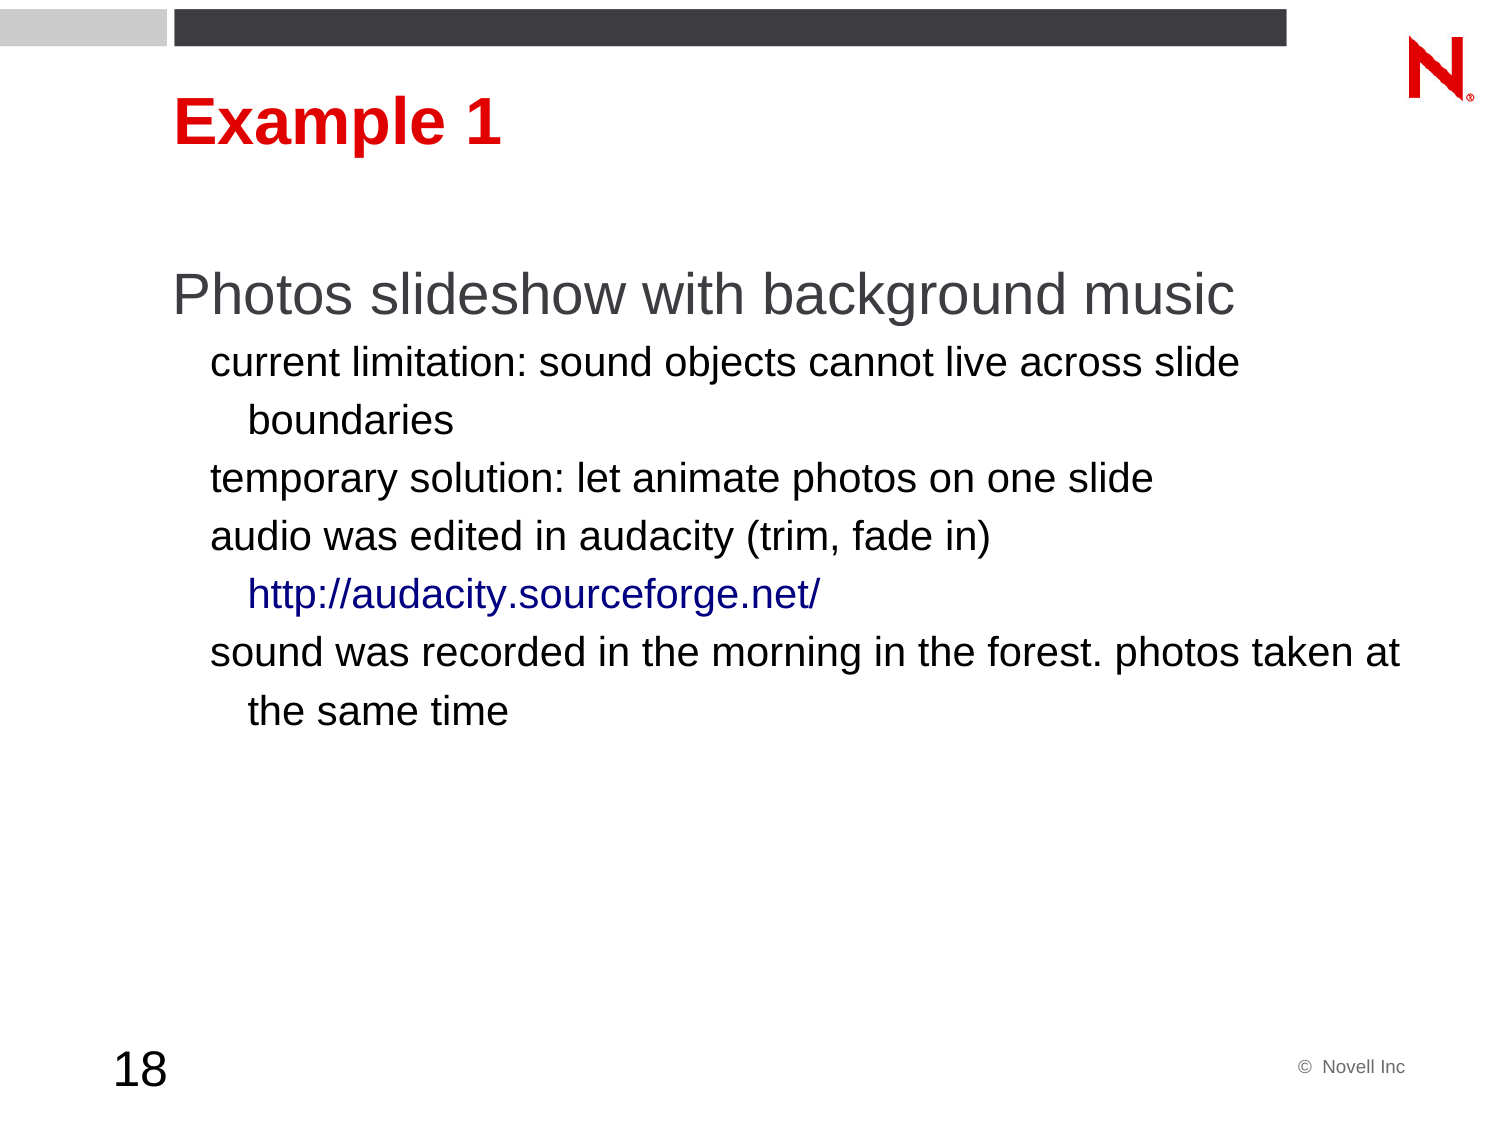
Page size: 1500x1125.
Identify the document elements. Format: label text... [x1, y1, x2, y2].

picture [1404, 32, 1477, 105]
list Photos slideshow with background music current limitation: sound objects cannot live across slide boundaries temporary solution: let animate photos on one slide audio was edited in audacity (trim, fade in) http://audacity.sourceforge.net/ sound was recorded in the morning in the forest. photos taken at the same time [172, 246, 1413, 977]
title Example 1 [173, 41, 1395, 205]
